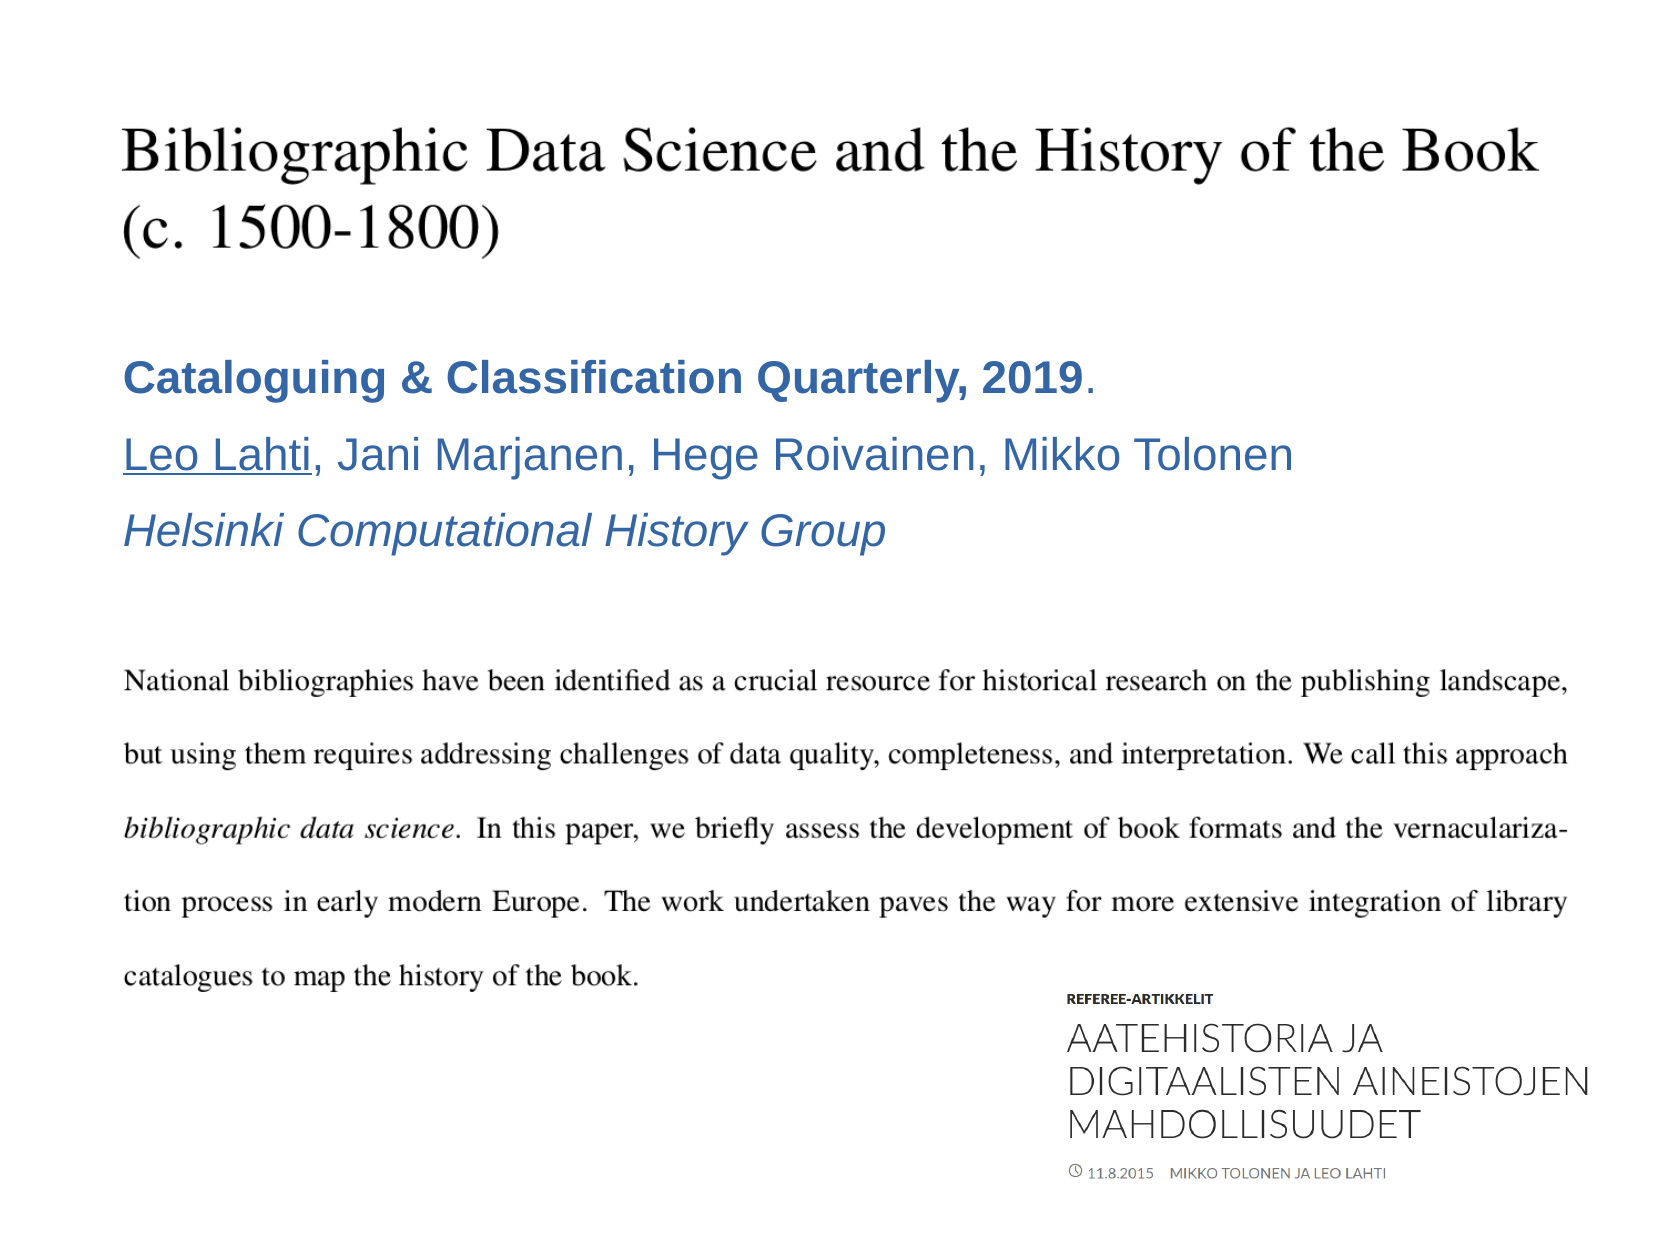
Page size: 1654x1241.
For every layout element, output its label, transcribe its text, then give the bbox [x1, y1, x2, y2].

picture [113, 93, 1554, 286]
picture [90, 638, 1606, 1198]
text_box Cataloguing & Classification Quarterly, 2019. Leo Lahti, Jani Marjanen, Hege Roivainen, Mikko Tolonen Helsinki Computational History Group [108, 345, 1456, 564]
